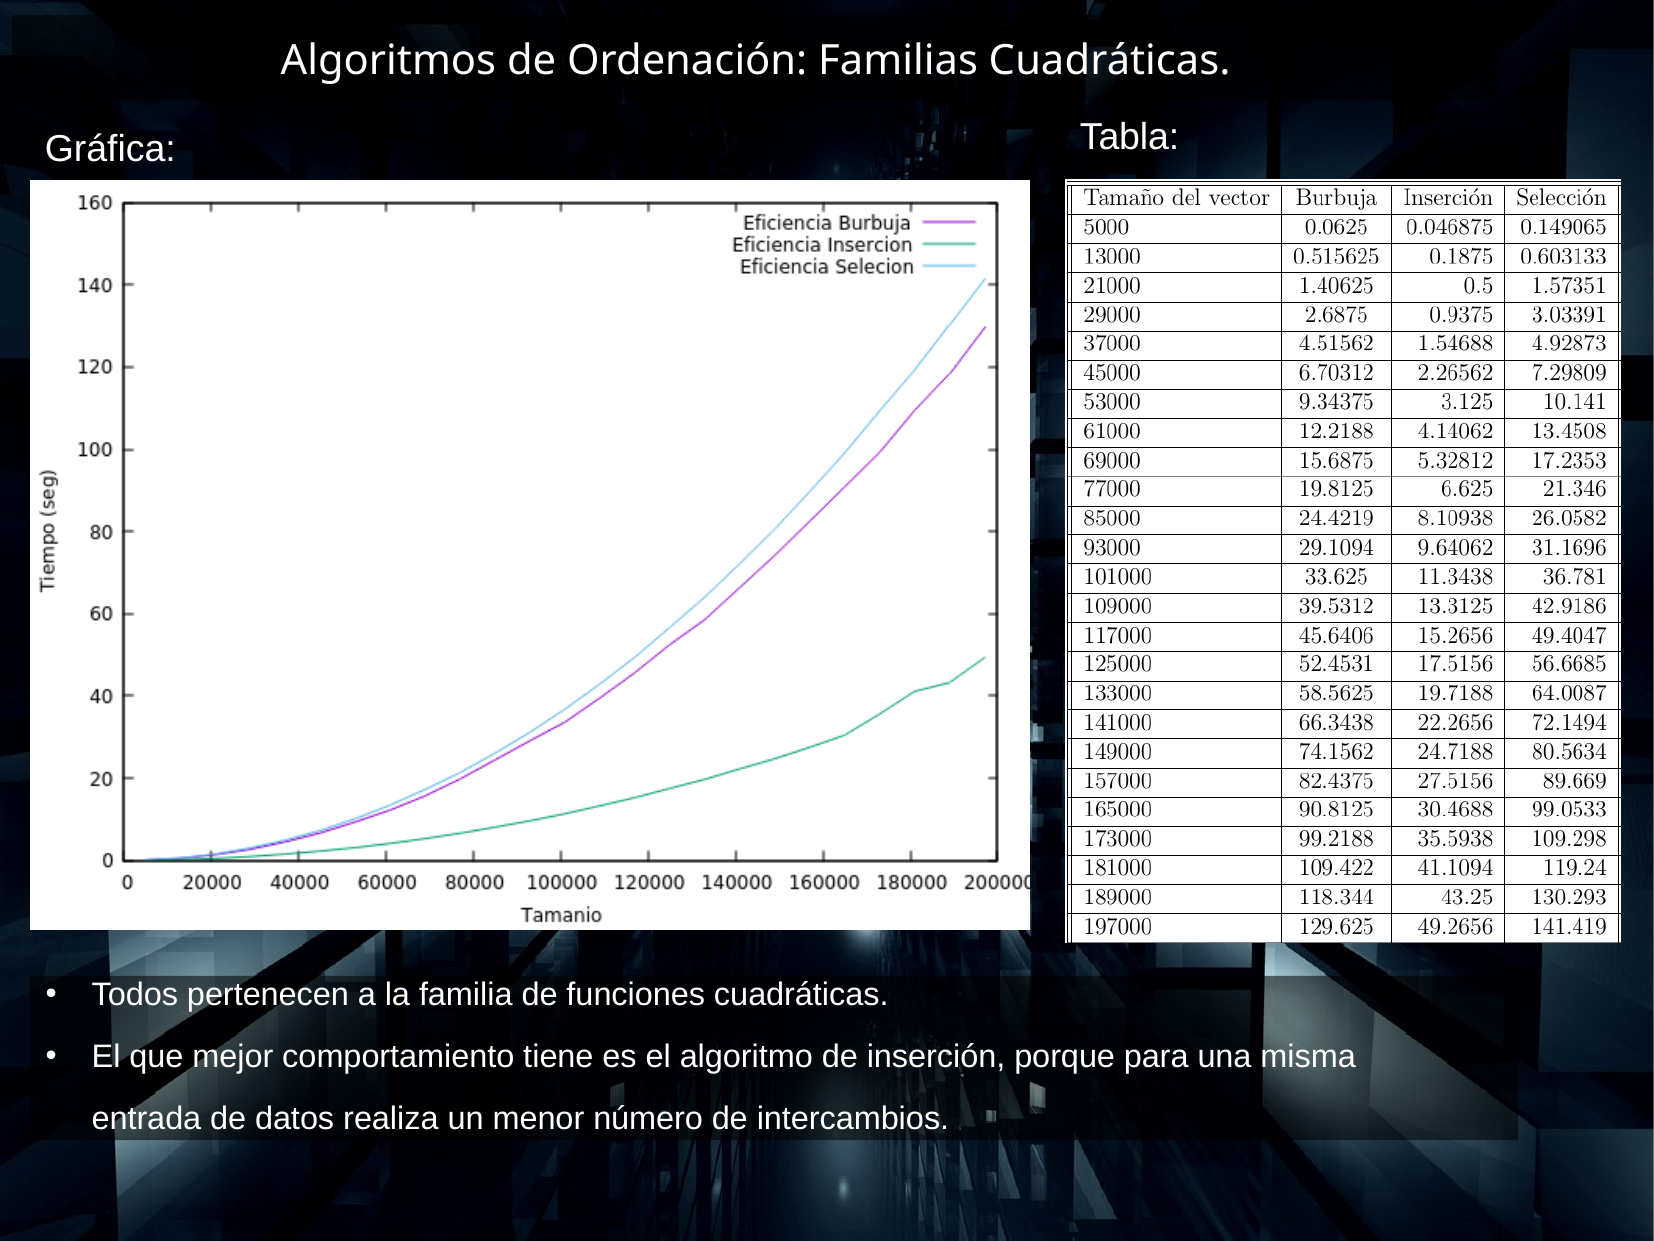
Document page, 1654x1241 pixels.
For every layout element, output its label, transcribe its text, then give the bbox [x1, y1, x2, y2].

title Algoritmos de Ordenación: Familias Cuadráticas. [11, 15, 1501, 101]
text_box Gráfica: [30, 120, 191, 177]
list Todos pertenecen a la familia de funciones cuadráticas. El que mejor comportamiento tiene es el algoritmo de inserción, porque para una misma entrada de datos realiza un menor número de intercambios. [30, 975, 1519, 1141]
picture [0, 0, 1654, 1241]
text_box Tabla: [1065, 108, 1195, 166]
